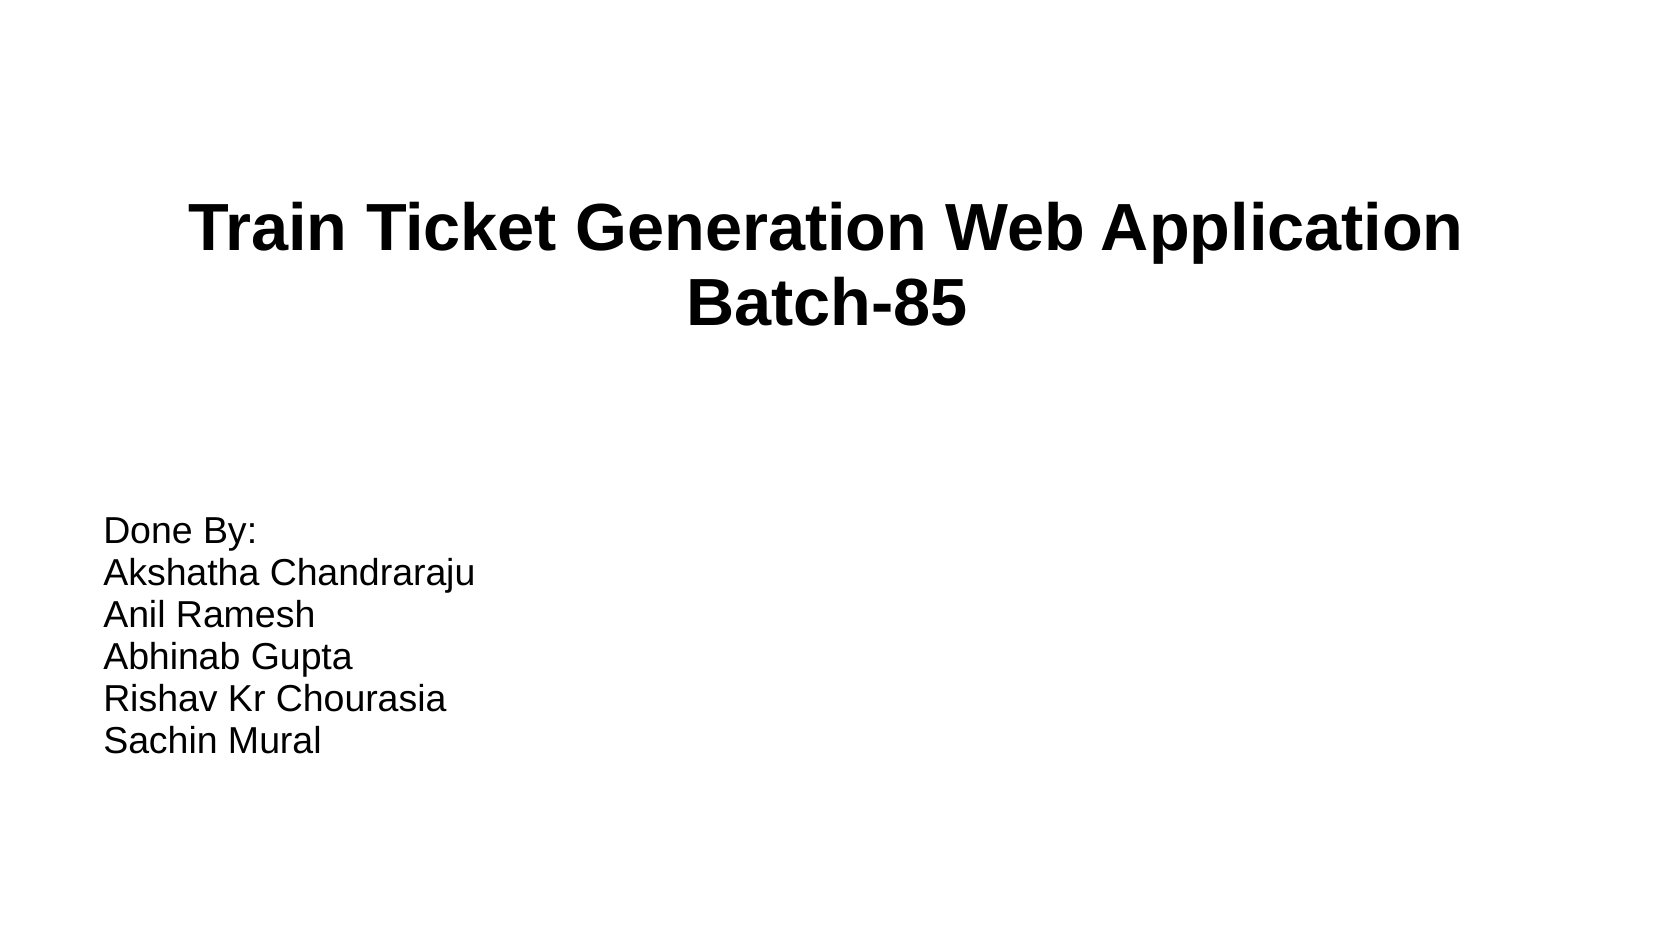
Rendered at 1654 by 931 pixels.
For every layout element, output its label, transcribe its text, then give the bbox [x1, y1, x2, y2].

text_box Done By: Akshatha Chandraraju Anil Ramesh Abhinab Gupta Rishav Kr Chourasia Sachin Mural [88, 501, 650, 769]
subtitle Train Ticket Generation Web Application Batch-85 [82, 190, 1571, 415]
